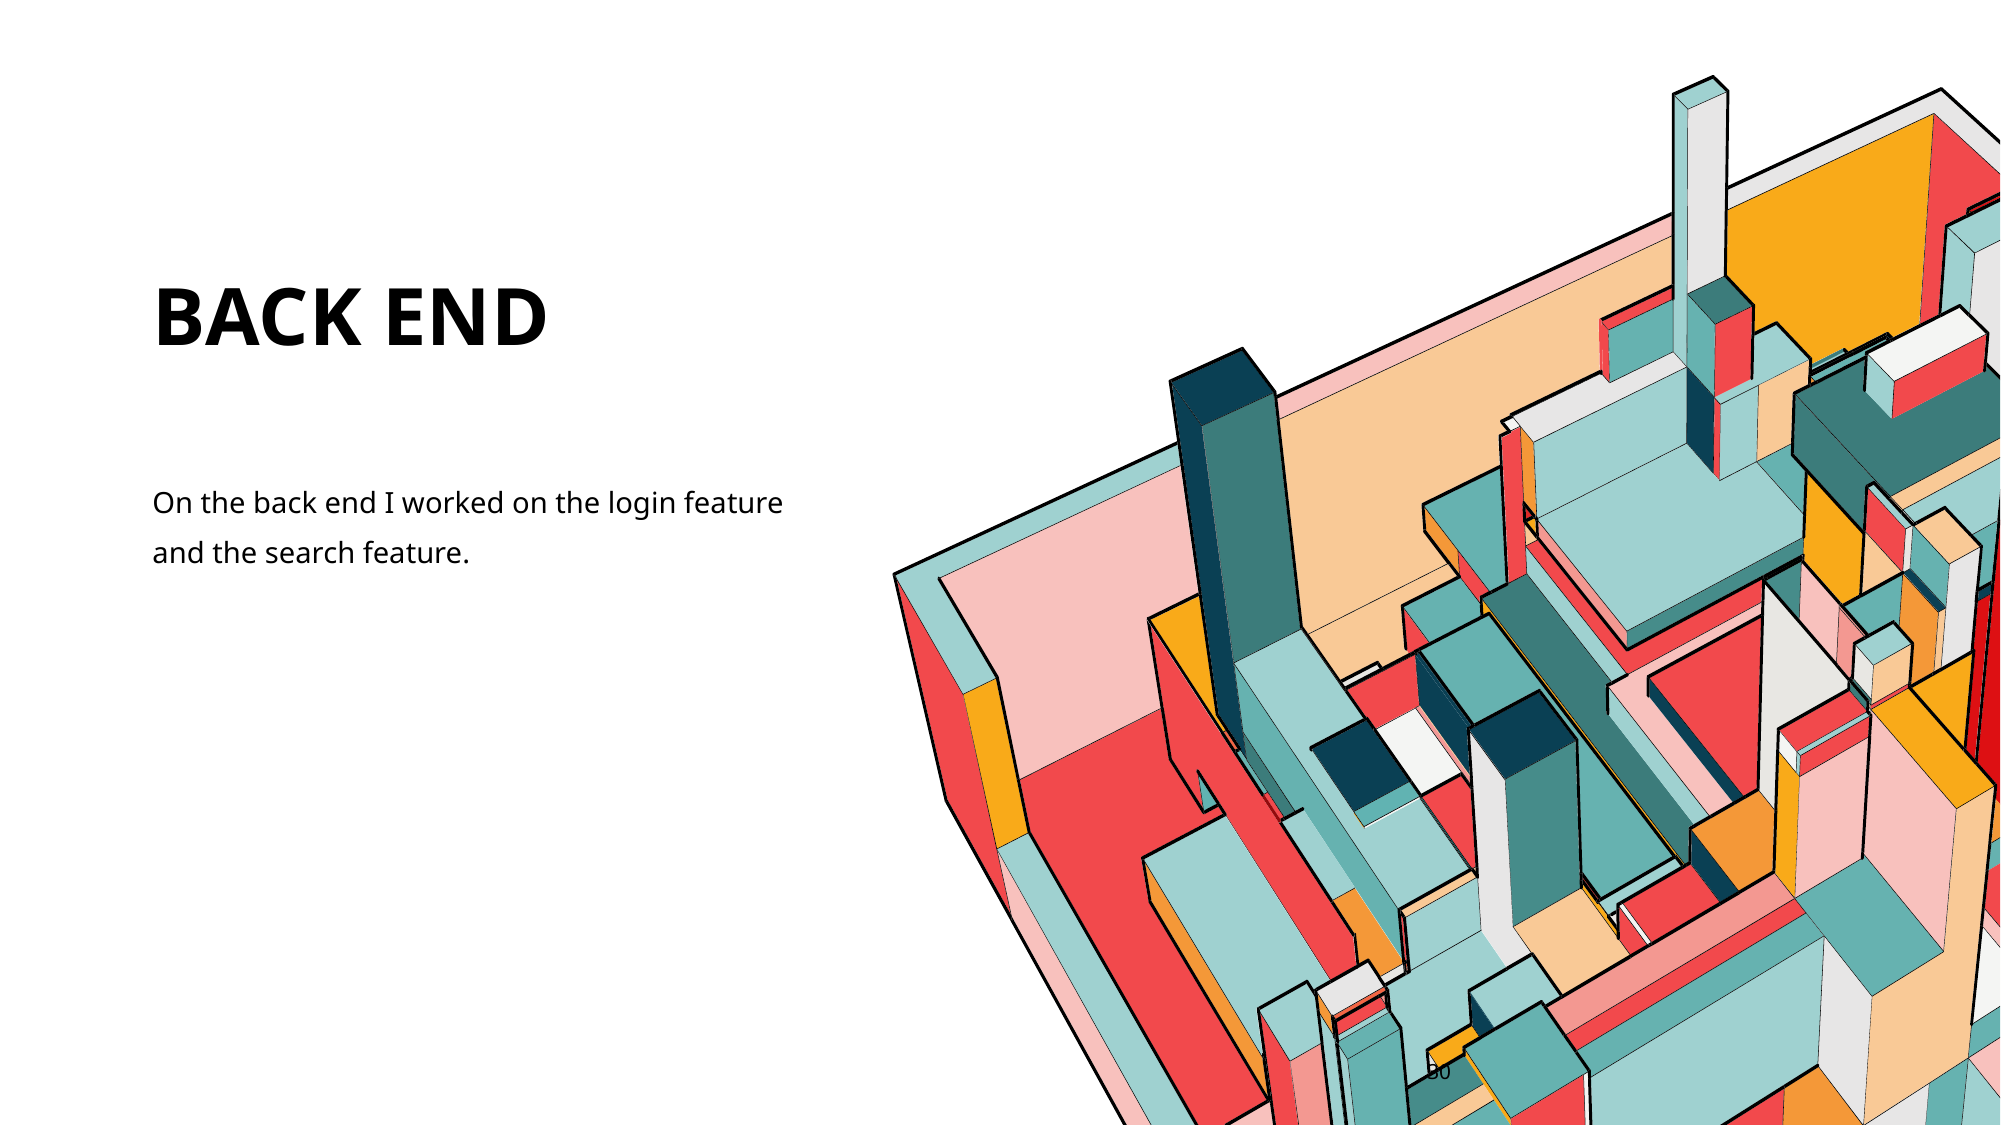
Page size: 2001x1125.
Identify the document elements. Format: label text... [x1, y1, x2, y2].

list On the back end I worked on the login feature and the search feature. [137, 461, 813, 992]
text_box 17 [1412, 1042, 1863, 1103]
title Back end [137, 211, 813, 429]
